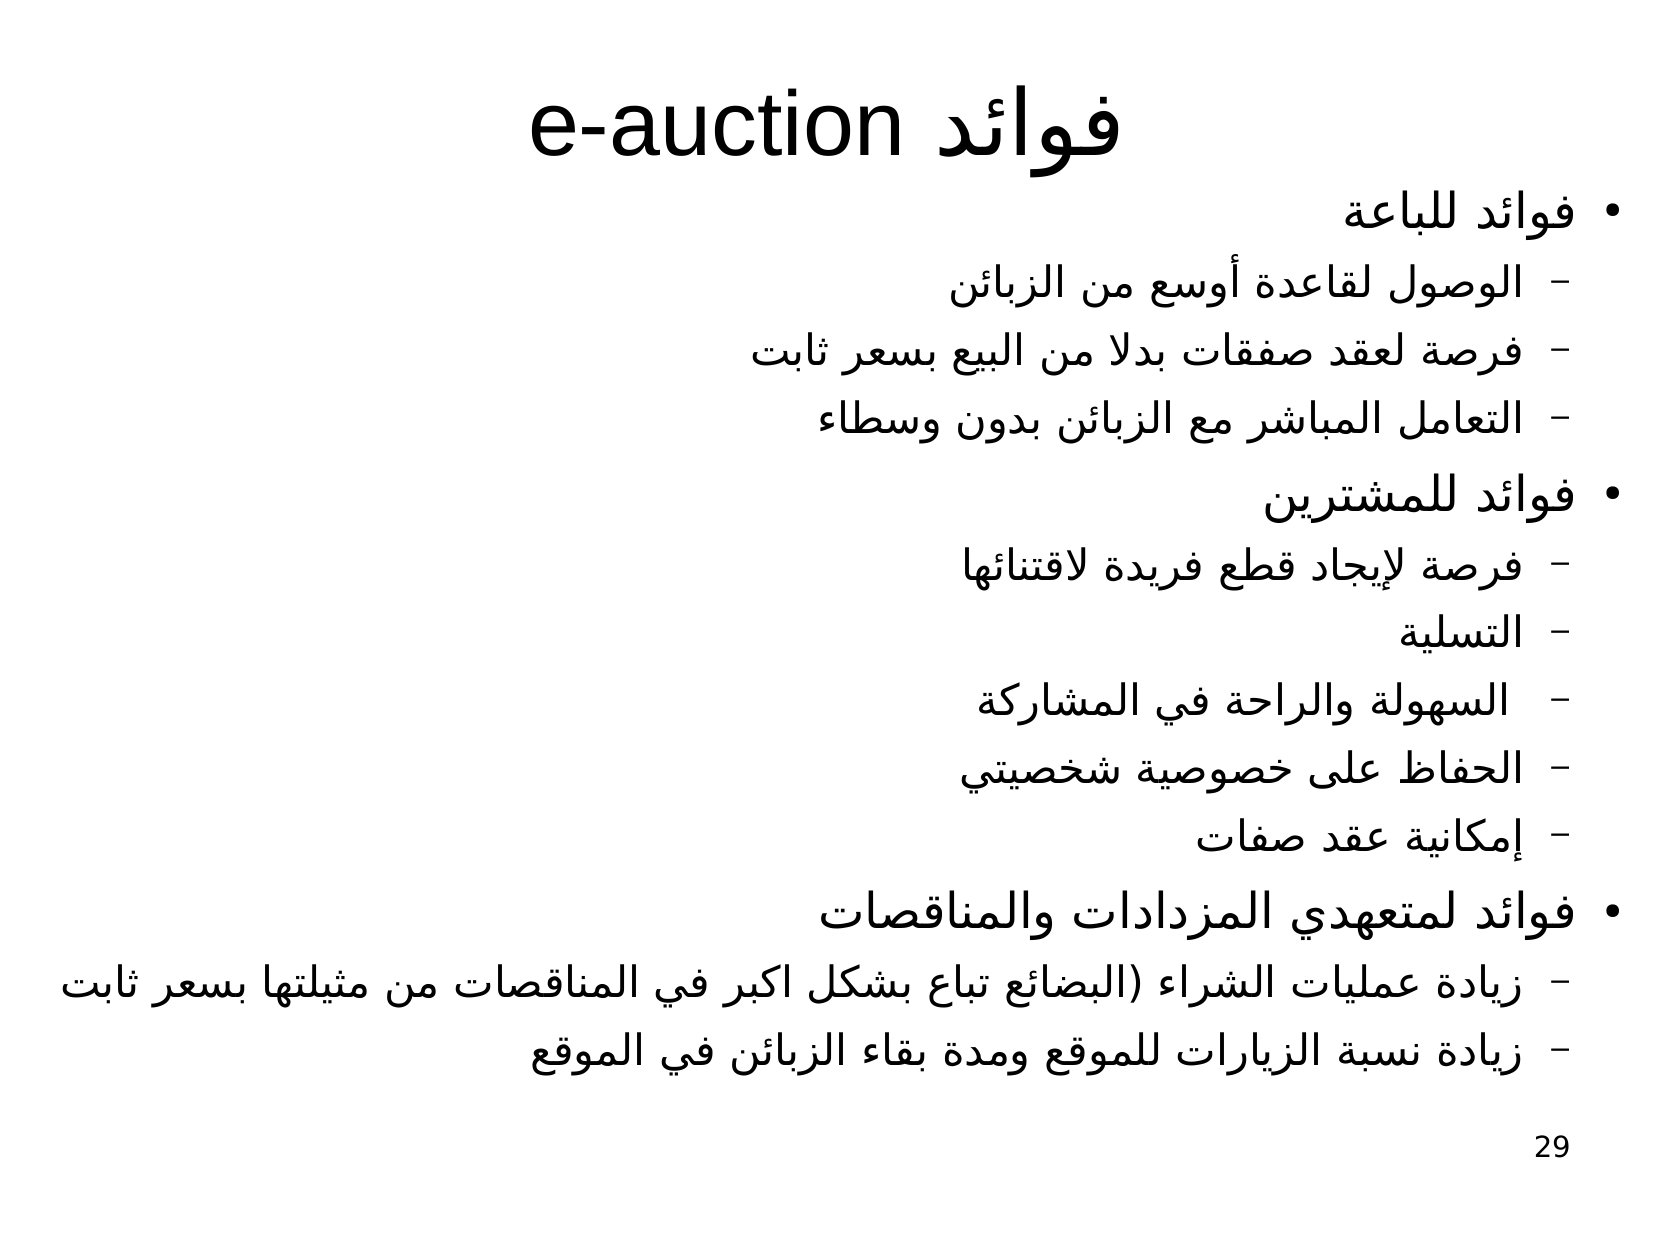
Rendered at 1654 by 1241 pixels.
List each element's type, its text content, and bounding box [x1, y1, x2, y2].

title فوائد e-auction [82, 19, 1571, 183]
list فوائد للباعة الوصول لقاعدة أوسع من الزبائن فرصة لعقد صفقات بدلا من البيع بسعر ثابت التعامل المباشر مع الزبائن بدون وسطاء فوائد للمشترين فرصة لإيجاد قطع فريدة لاقتنائها التسلية السهولة والراحة في المشاركة الحفاظ على خصوصية شخصيتي إمكانية عقد صفات فوائد لمتعهدي المزدادات والمناقصات زيادة عمليات الشراء (البضائع تباع بشكل اكبر في المناقصات من مثيلتها بسعر ثابت زيادة نسبة الزيارات للموقع ومدة بقاء الزبائن في الموقع [35, 183, 1630, 1111]
